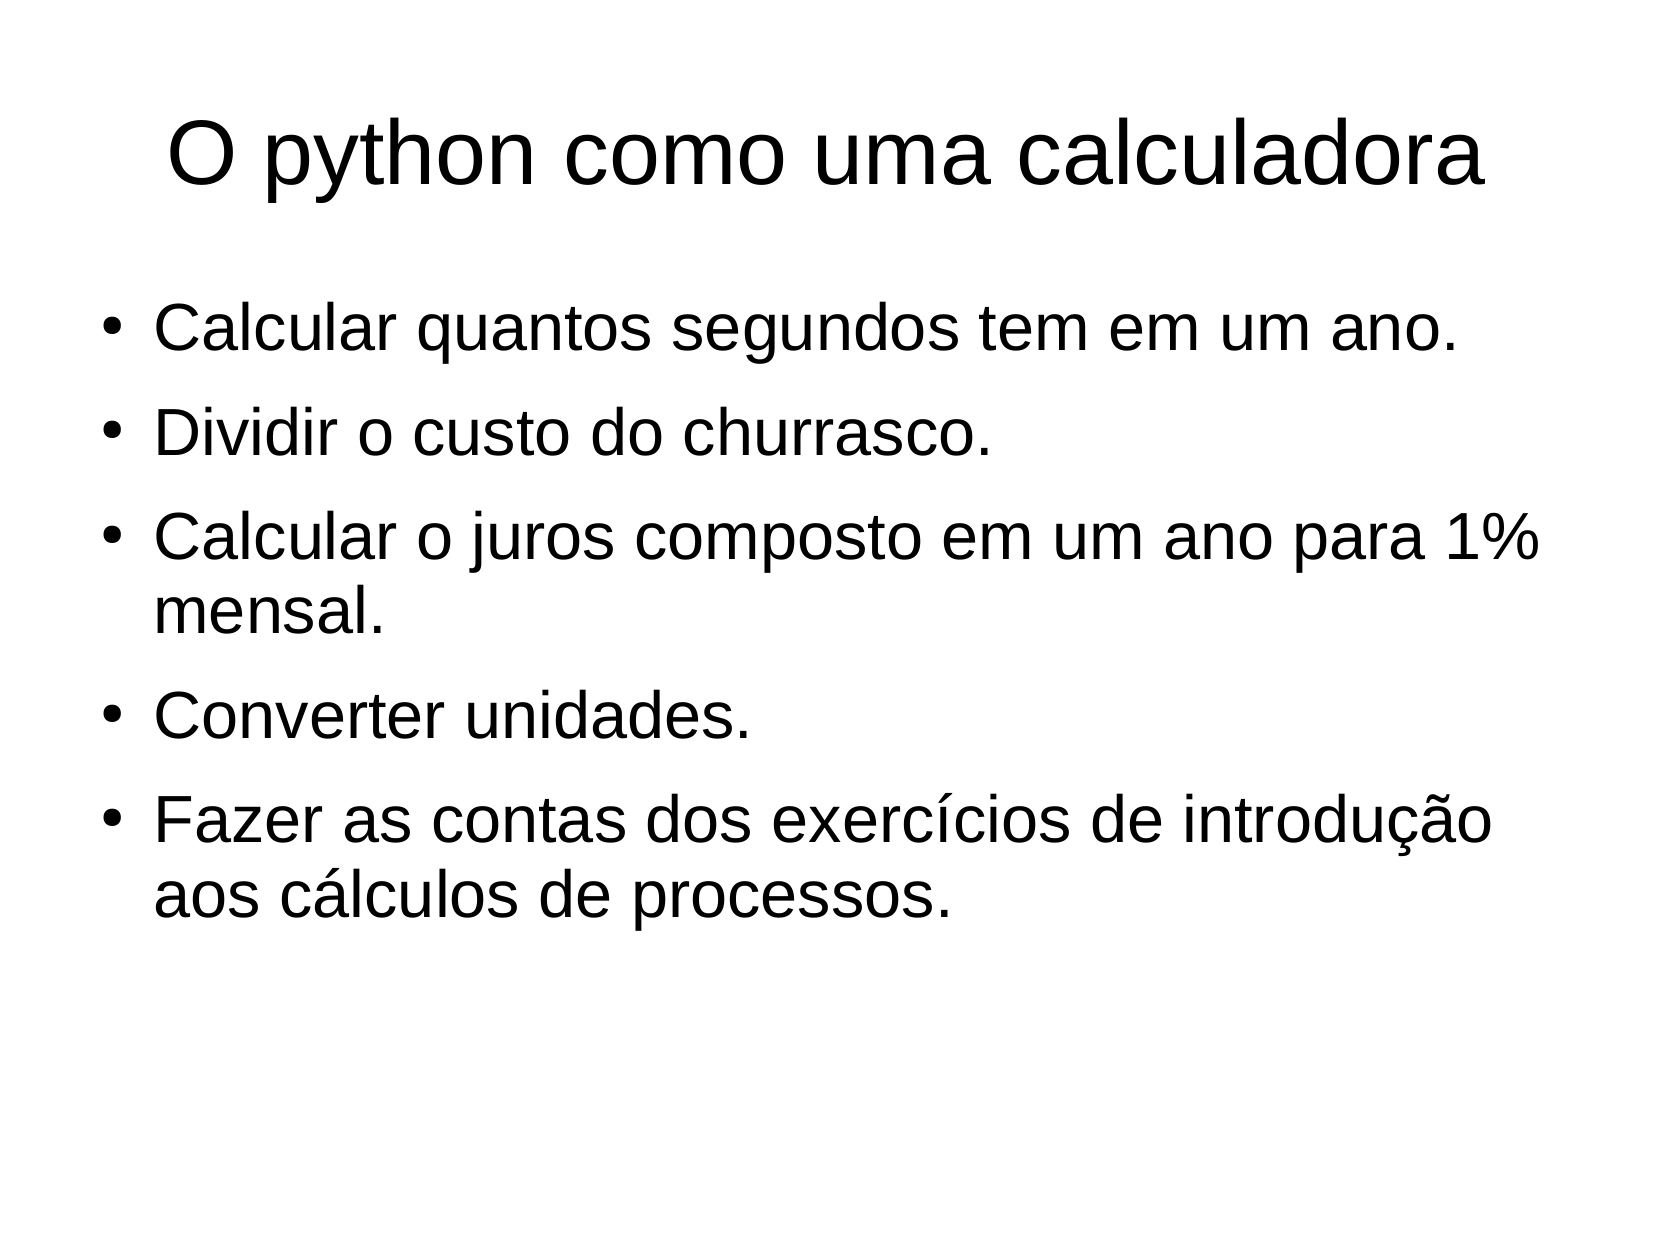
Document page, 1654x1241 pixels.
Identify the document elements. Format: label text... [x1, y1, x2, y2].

title O python como uma calculadora [82, 49, 1571, 257]
list Calcular quantos segundos tem em um ano. Dividir o custo do churrasco. Calcular o juros composto em um ano para 1% mensal. Converter unidades. Fazer as contas dos exercícios de introdução aos cálculos de processos. [82, 290, 1571, 1010]
